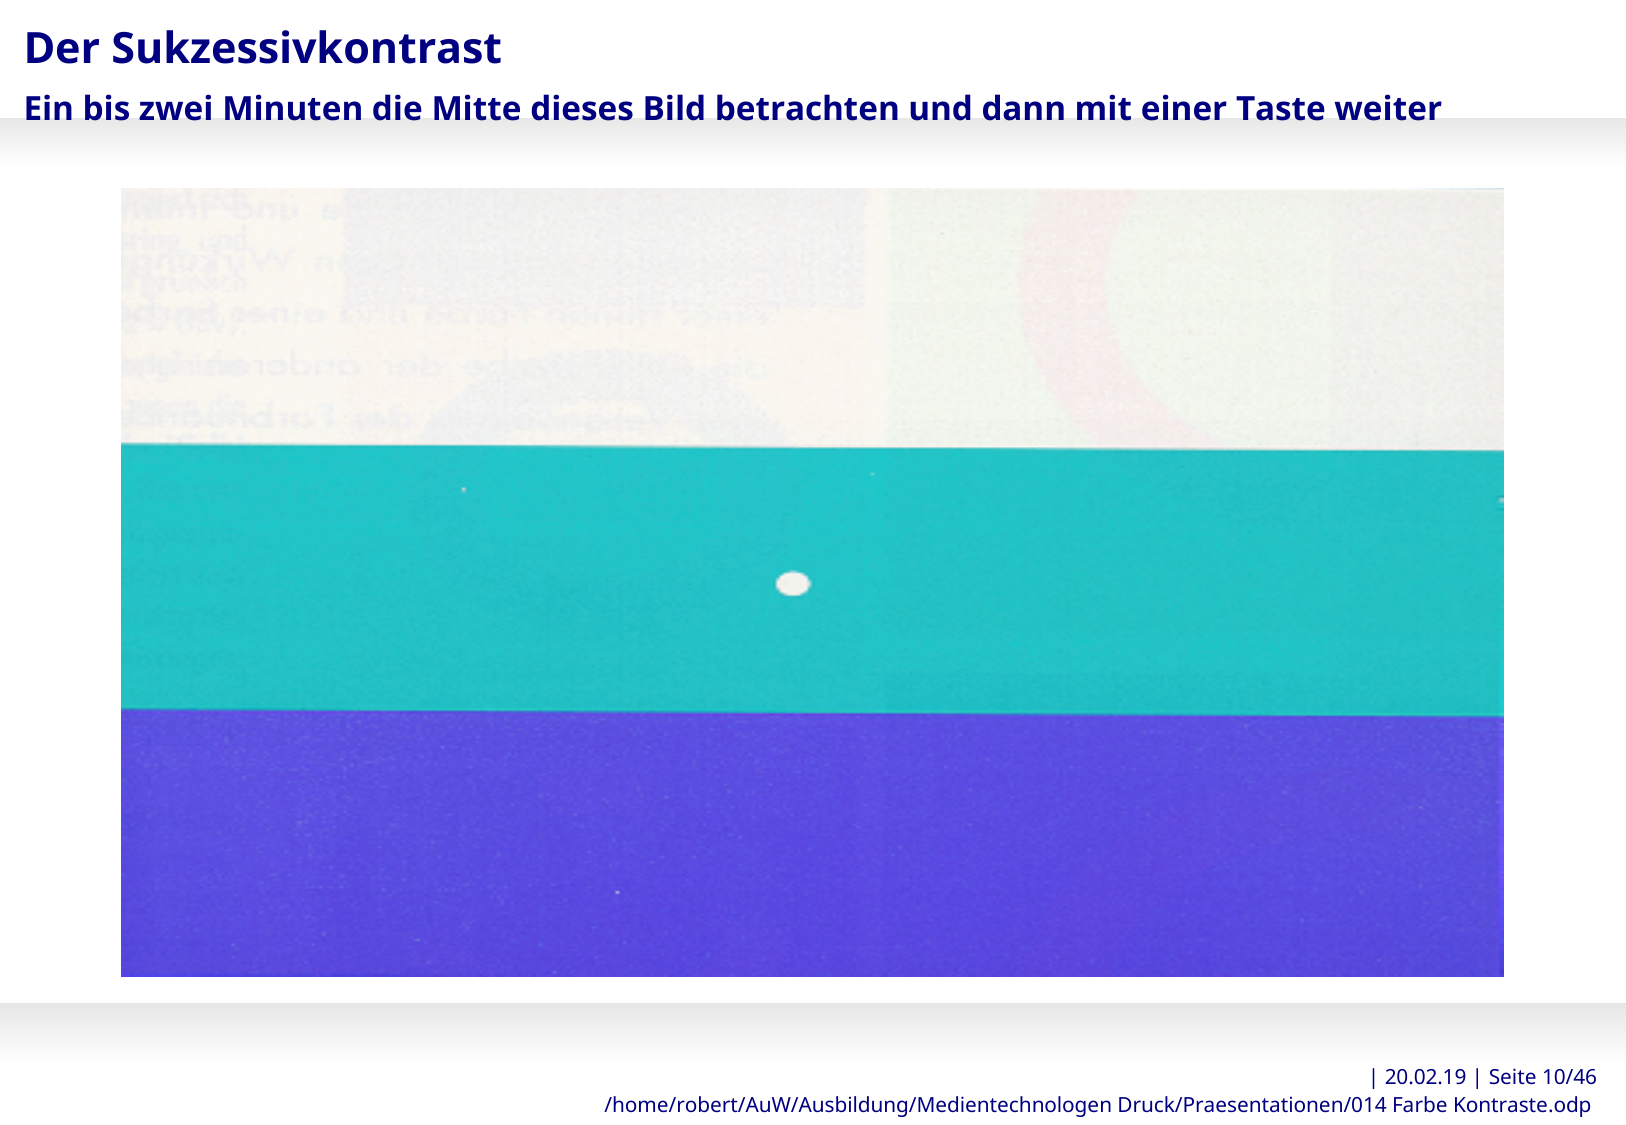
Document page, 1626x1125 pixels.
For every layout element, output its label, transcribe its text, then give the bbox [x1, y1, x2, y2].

title Der Sukzessivkontrast Ein bis zwei Minuten die Mitte dieses Bild betrachten und dann mit einer Taste weiter [23, 5, 1600, 154]
picture [121, 188, 1504, 977]
